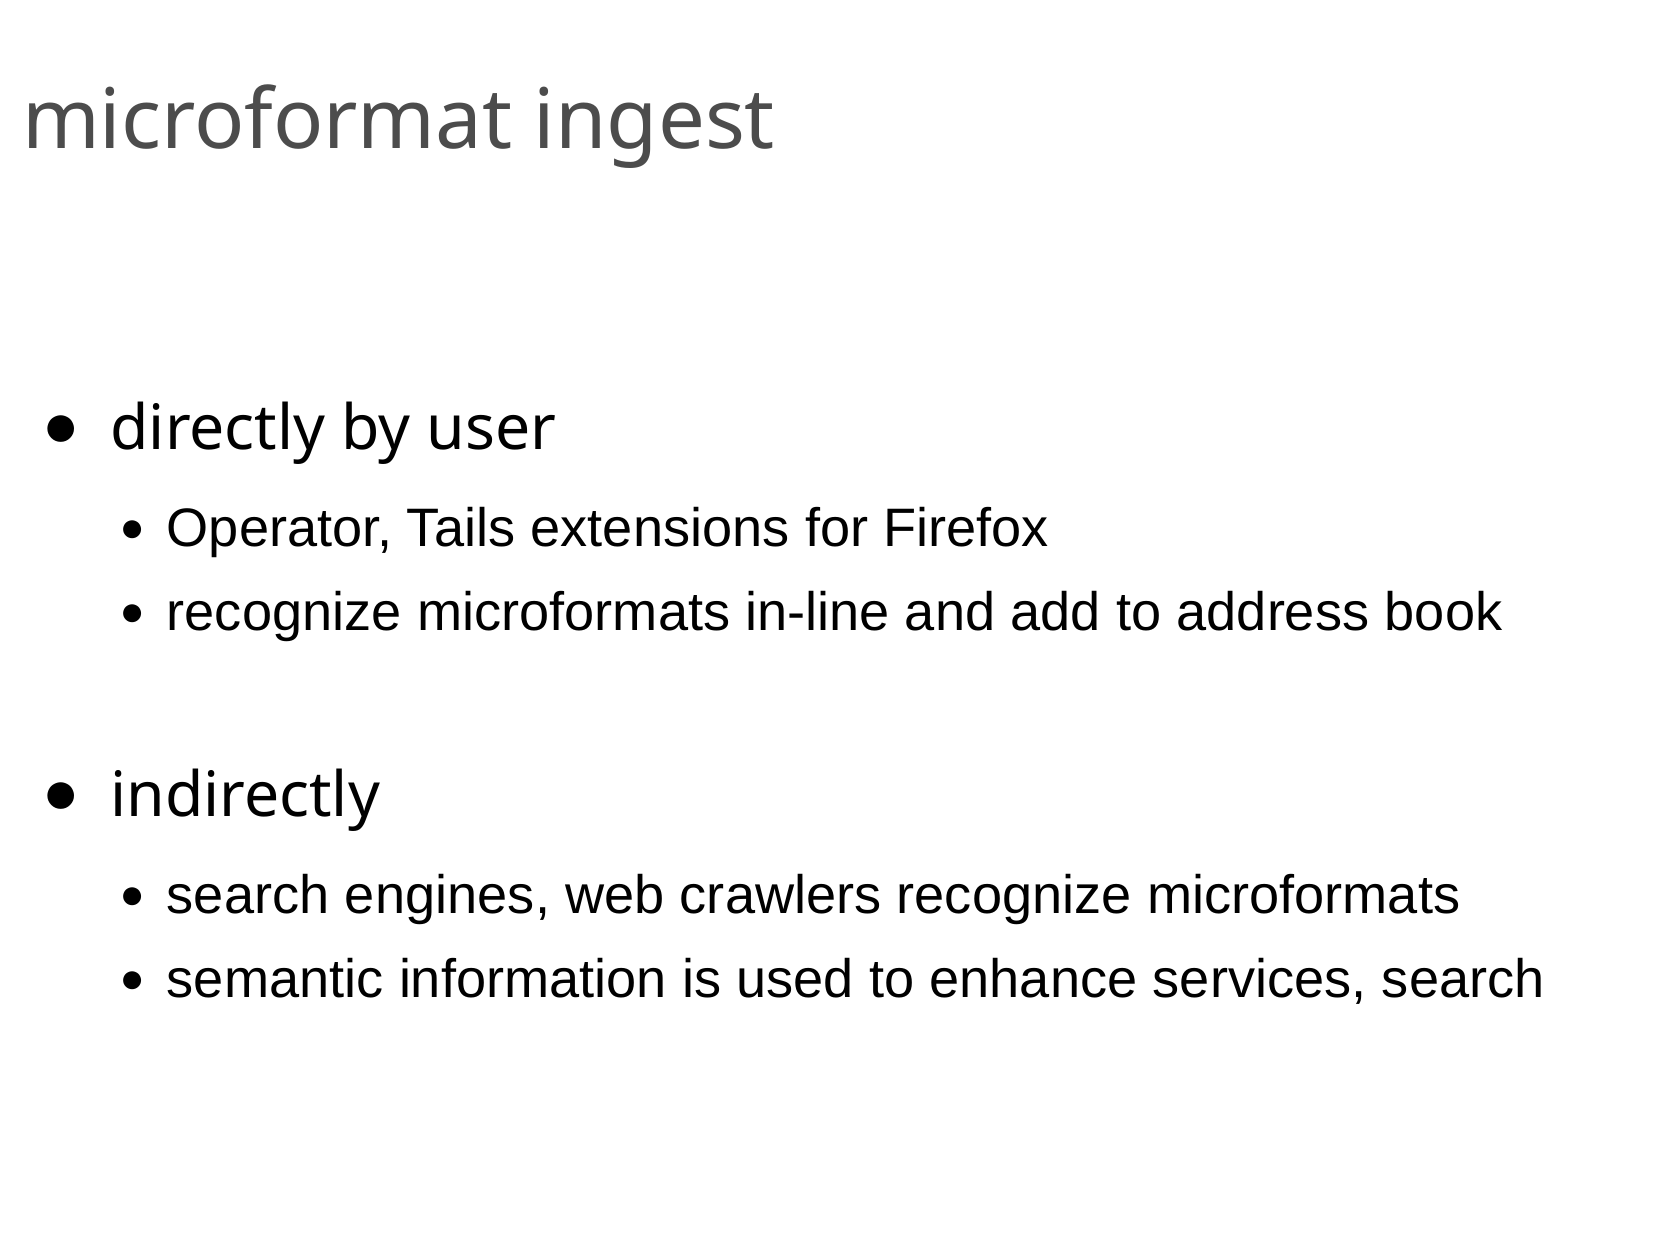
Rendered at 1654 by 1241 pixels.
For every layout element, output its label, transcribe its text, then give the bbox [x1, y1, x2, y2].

list directly by user Operator, Tails extensions for Firefox recognize microformats in-line and add to address book indirectly search engines, web crawlers recognize microformats semantic information is used to enhance services, search [25, 233, 1654, 1158]
title microformat ingest [22, 26, 1654, 205]
